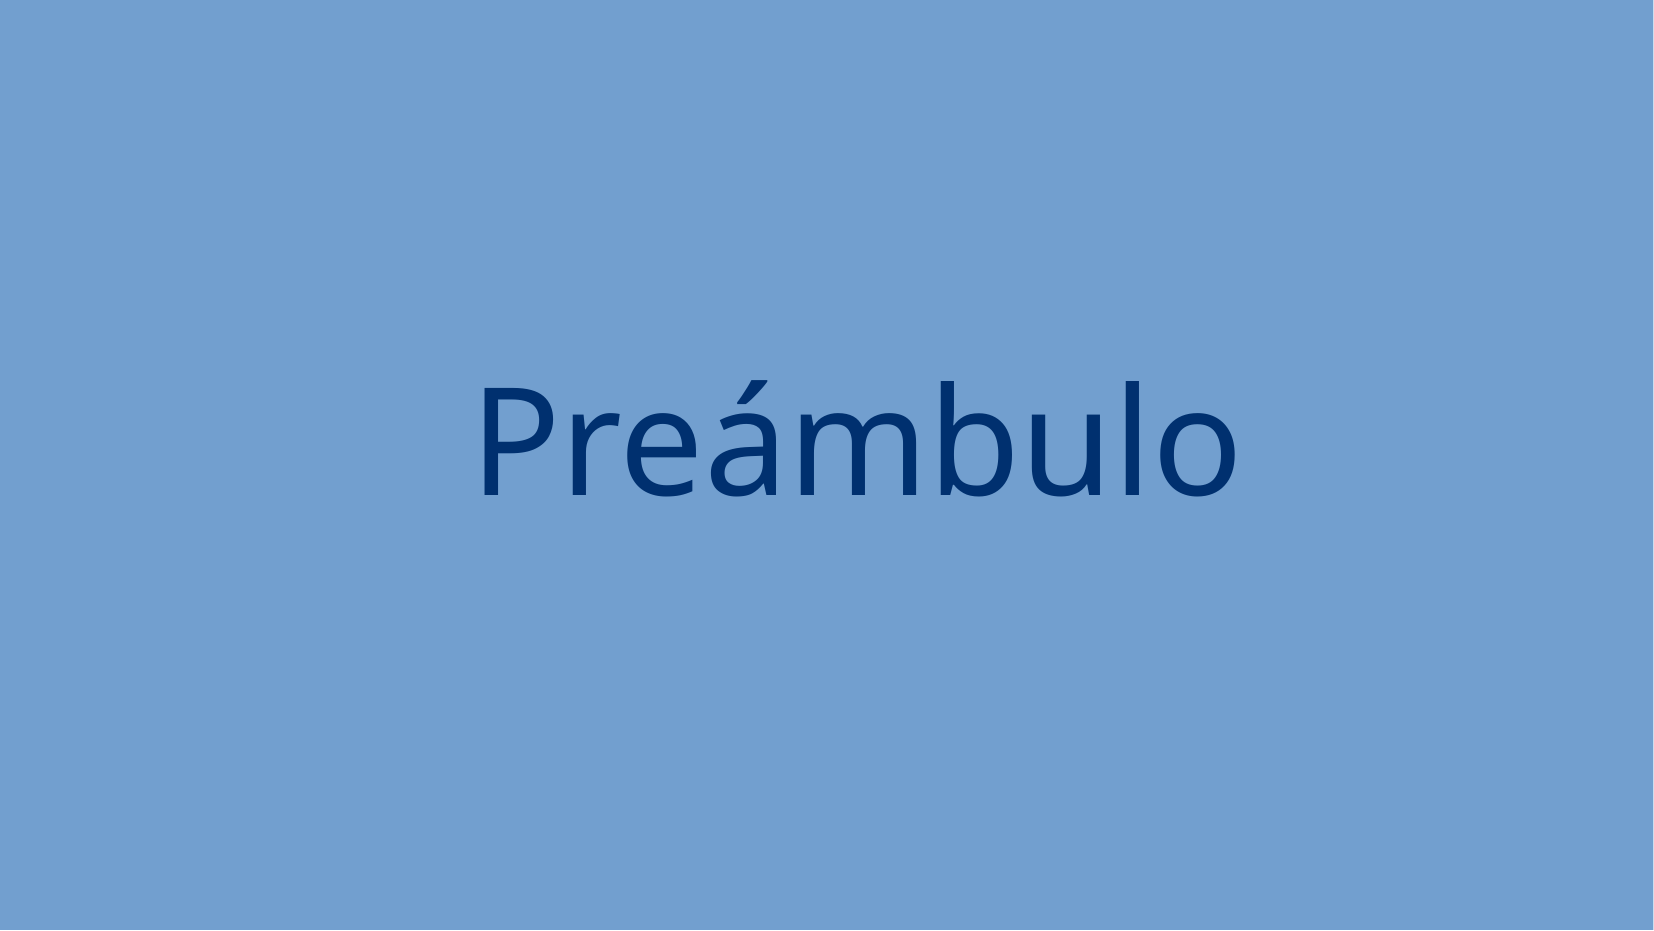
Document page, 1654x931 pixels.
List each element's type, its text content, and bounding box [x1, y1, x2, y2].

title Preámbulo [112, 337, 1601, 537]
